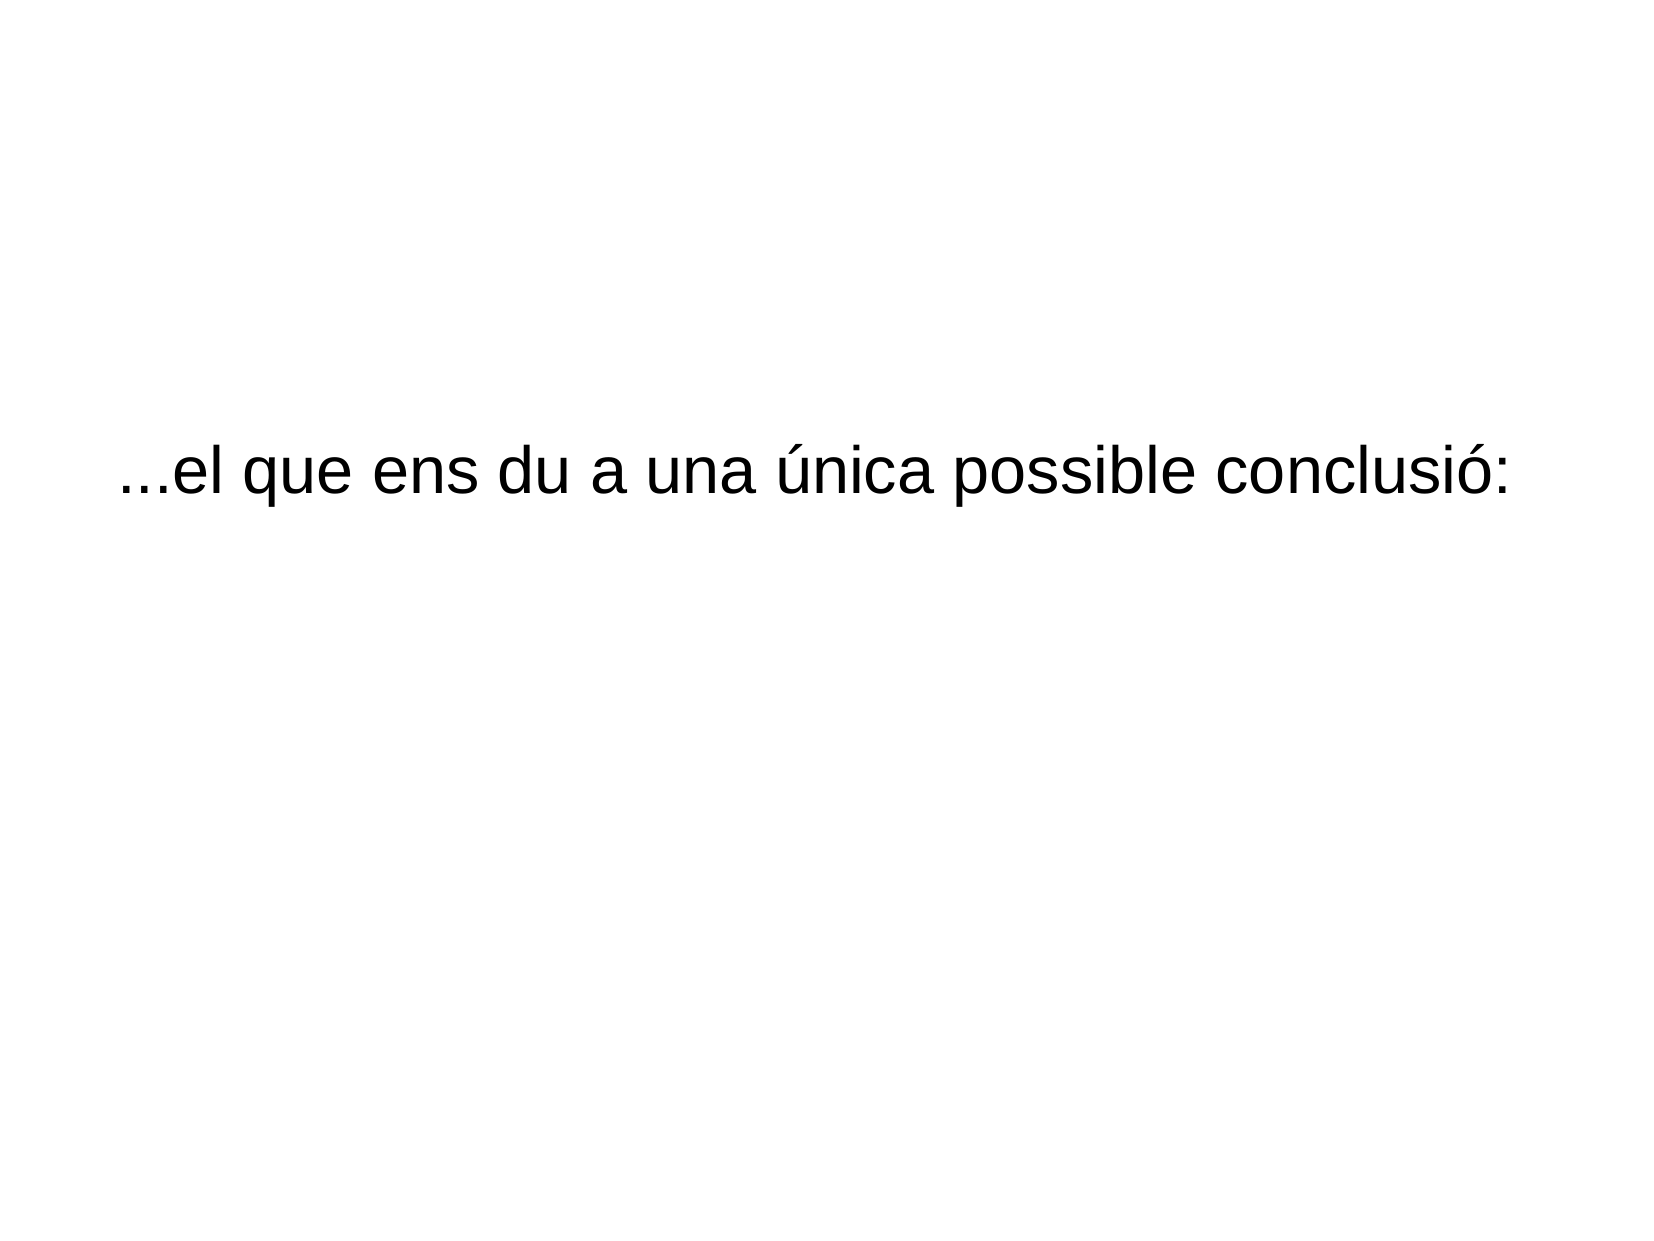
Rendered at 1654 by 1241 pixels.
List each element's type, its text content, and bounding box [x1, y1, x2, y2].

subtitle ...el que ens du a una única possible conclusió: [70, 103, 1560, 1063]
